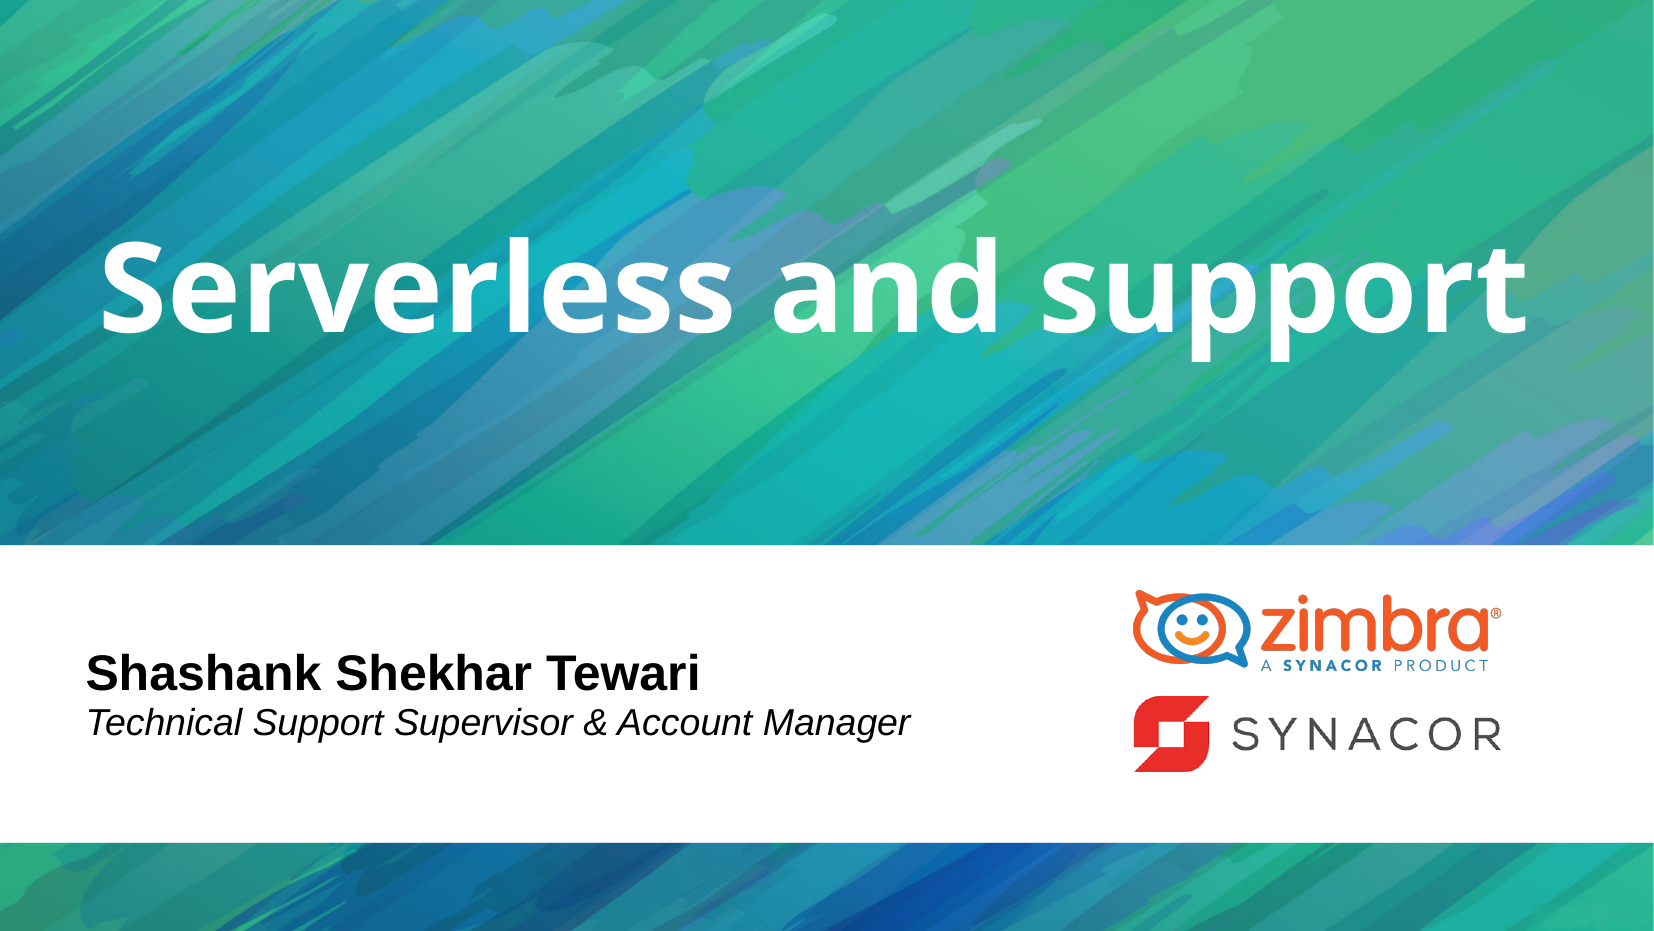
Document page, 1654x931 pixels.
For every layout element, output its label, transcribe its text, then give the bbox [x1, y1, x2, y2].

picture [0, 0, 1654, 931]
text_box Shashank Shekhar Tewari Technical Support Supervisor & Account Manager [70, 637, 926, 751]
subtitle Serverless and support [70, 130, 1559, 437]
